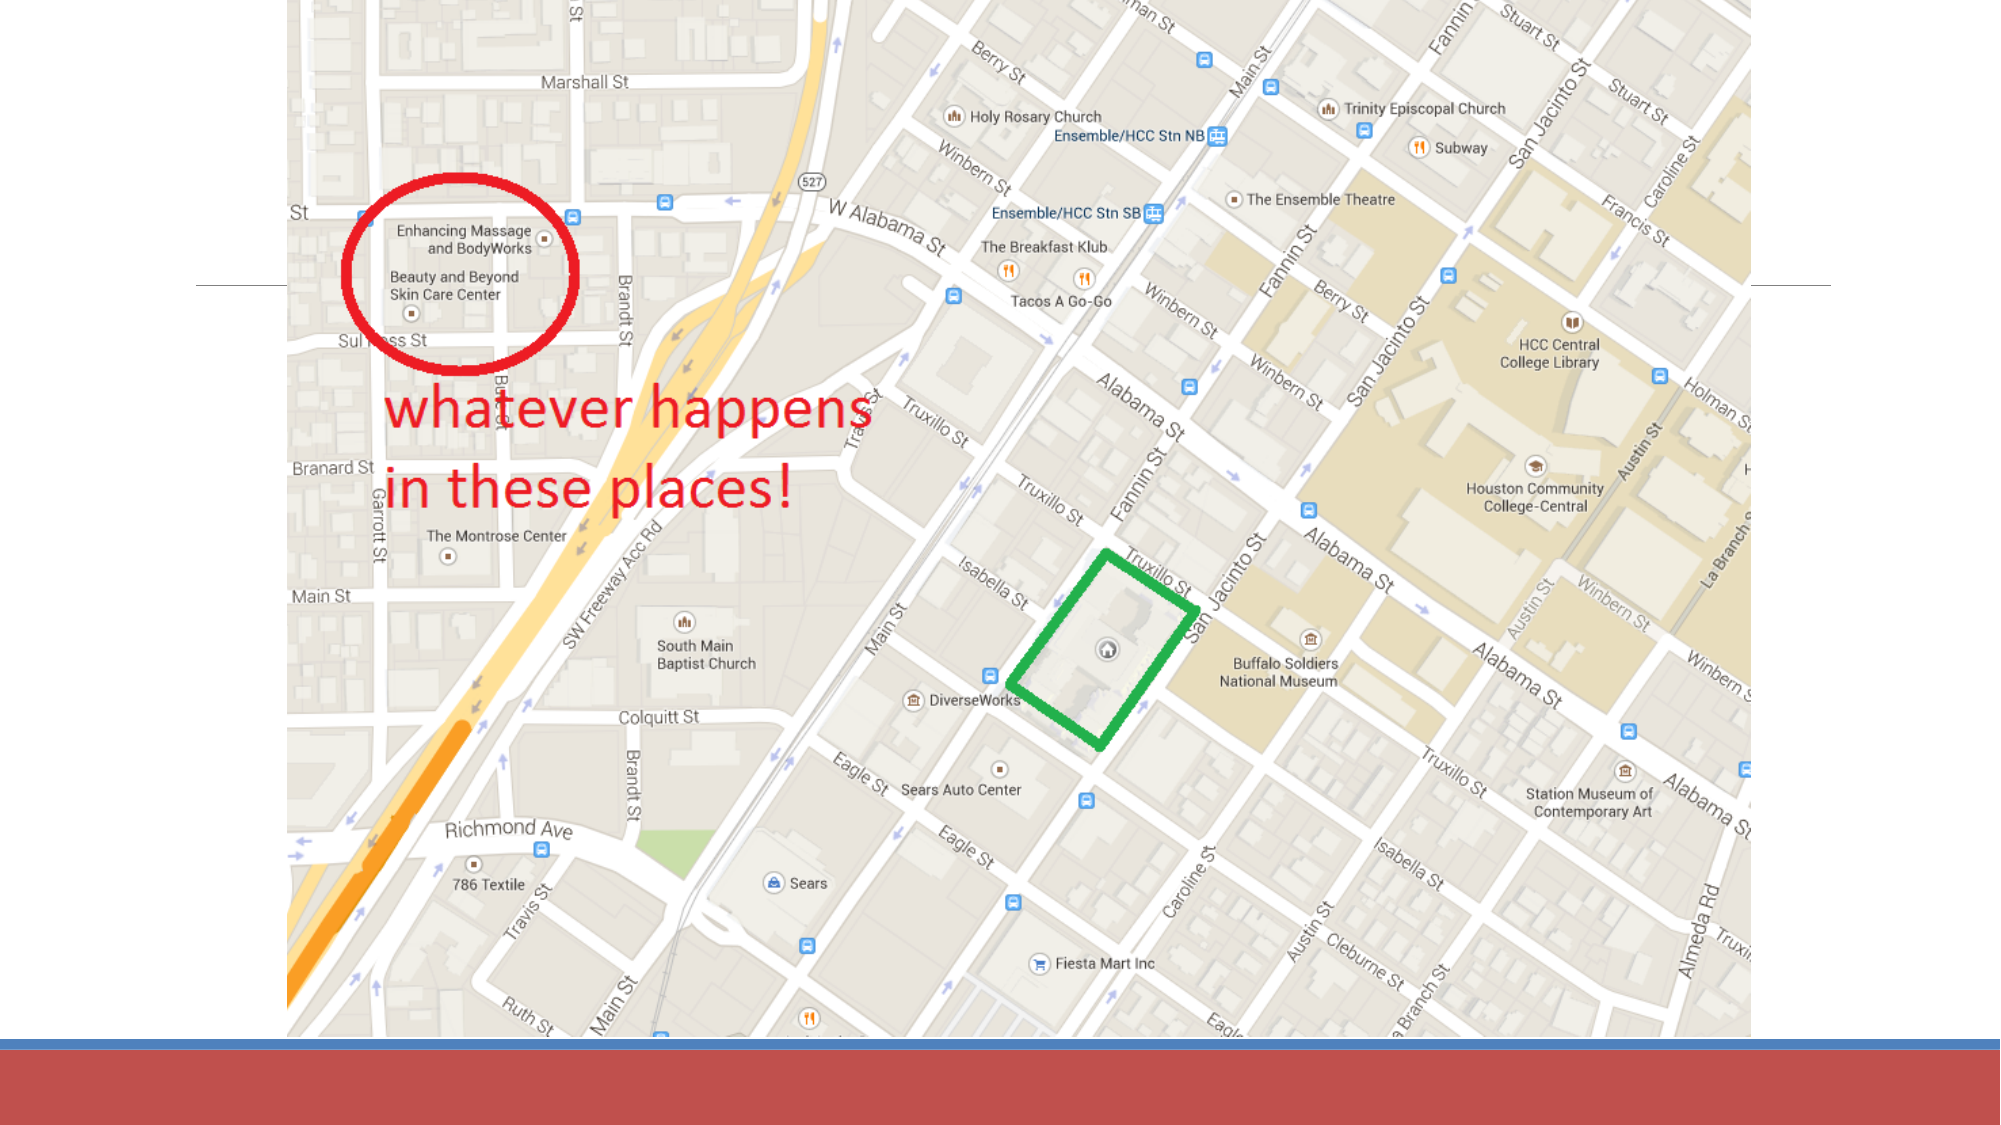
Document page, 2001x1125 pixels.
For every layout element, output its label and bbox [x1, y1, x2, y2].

picture [287, 0, 1751, 1037]
